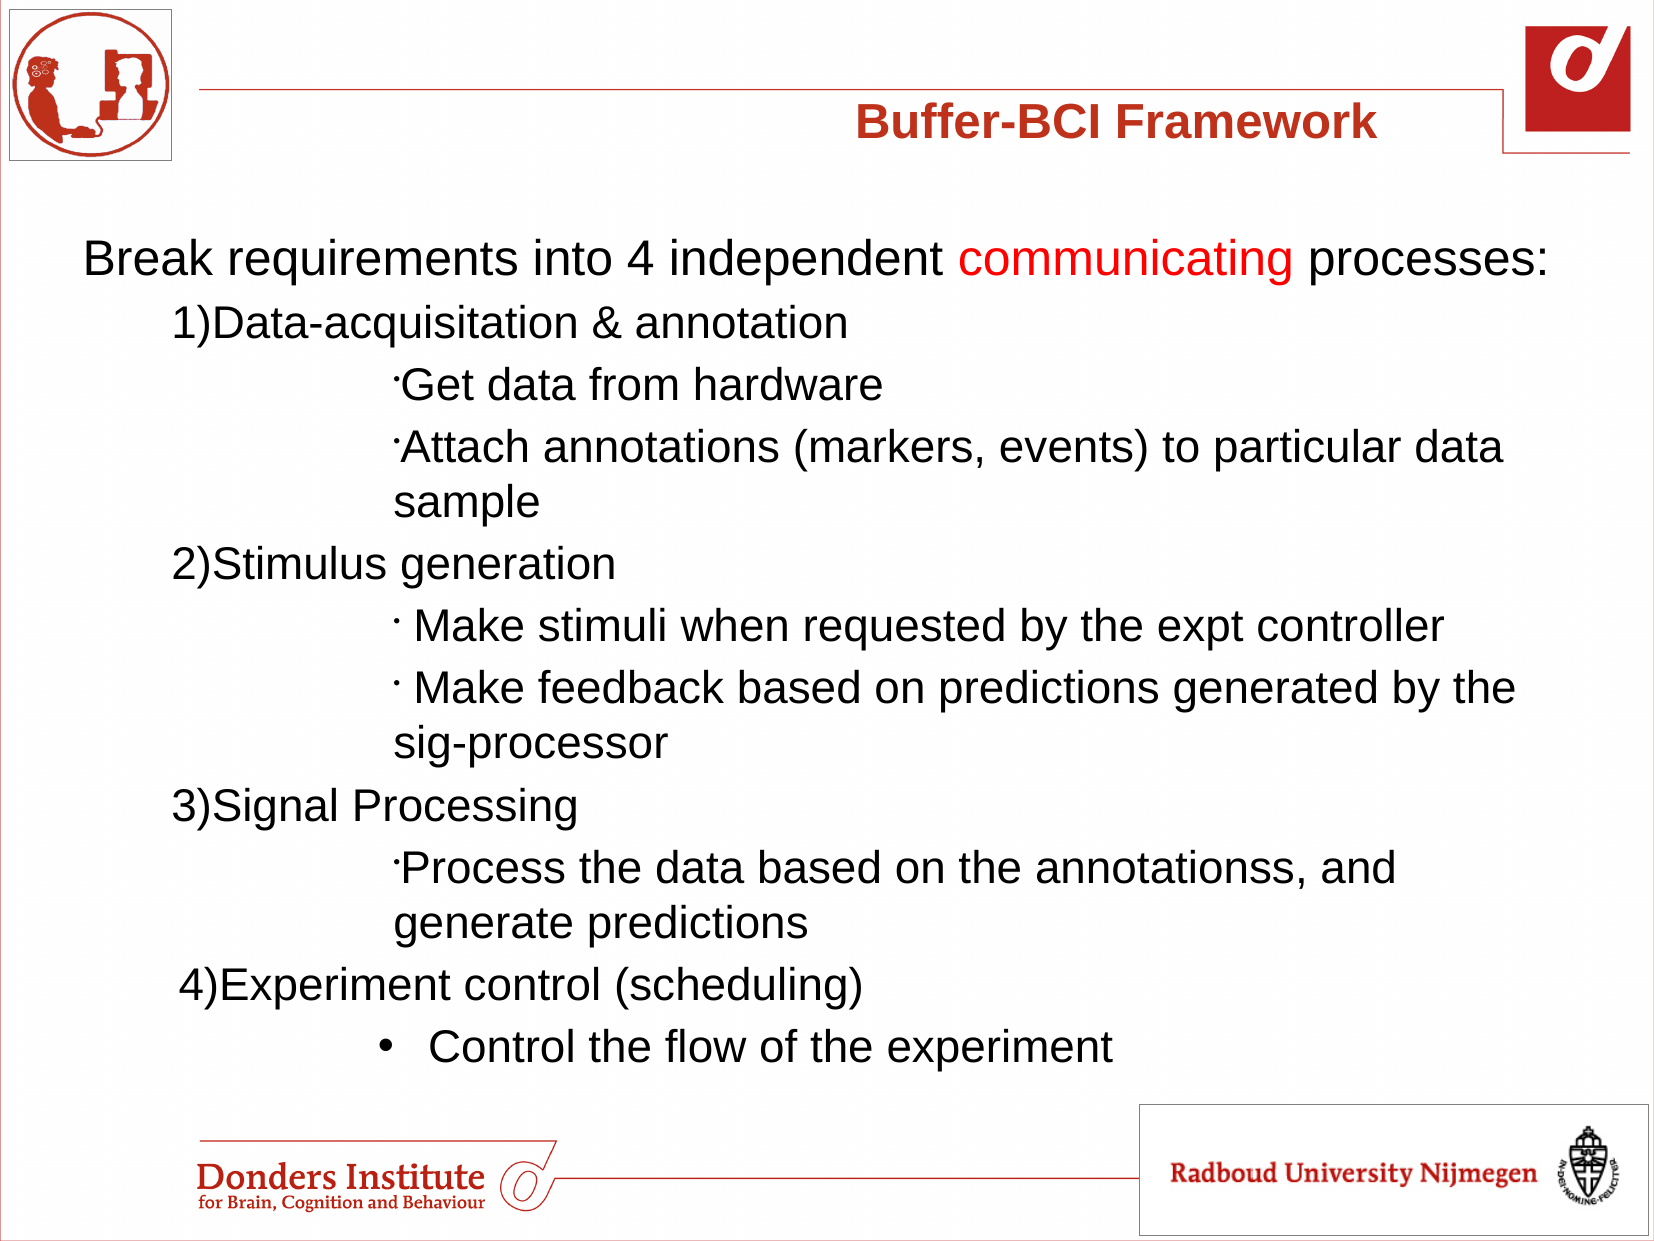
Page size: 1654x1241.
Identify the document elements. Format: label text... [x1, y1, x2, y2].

list Break requirements into 4 independent communicating processes: Data-acquisitation & annotation Get data from hardware Attach annotations (markers, events) to particular data sample Stimulus generation Make stimuli when requested by the expt controller Make feedback based on predictions generated by the sig-processor Signal Processing Process the data based on the annotationss, and generate predictions 4)Experiment control (scheduling) Control the flow of the experiment [82, 225, 1571, 1013]
title Buffer-BCI Framework [855, 87, 1591, 166]
picture [0, 0, 1654, 1241]
